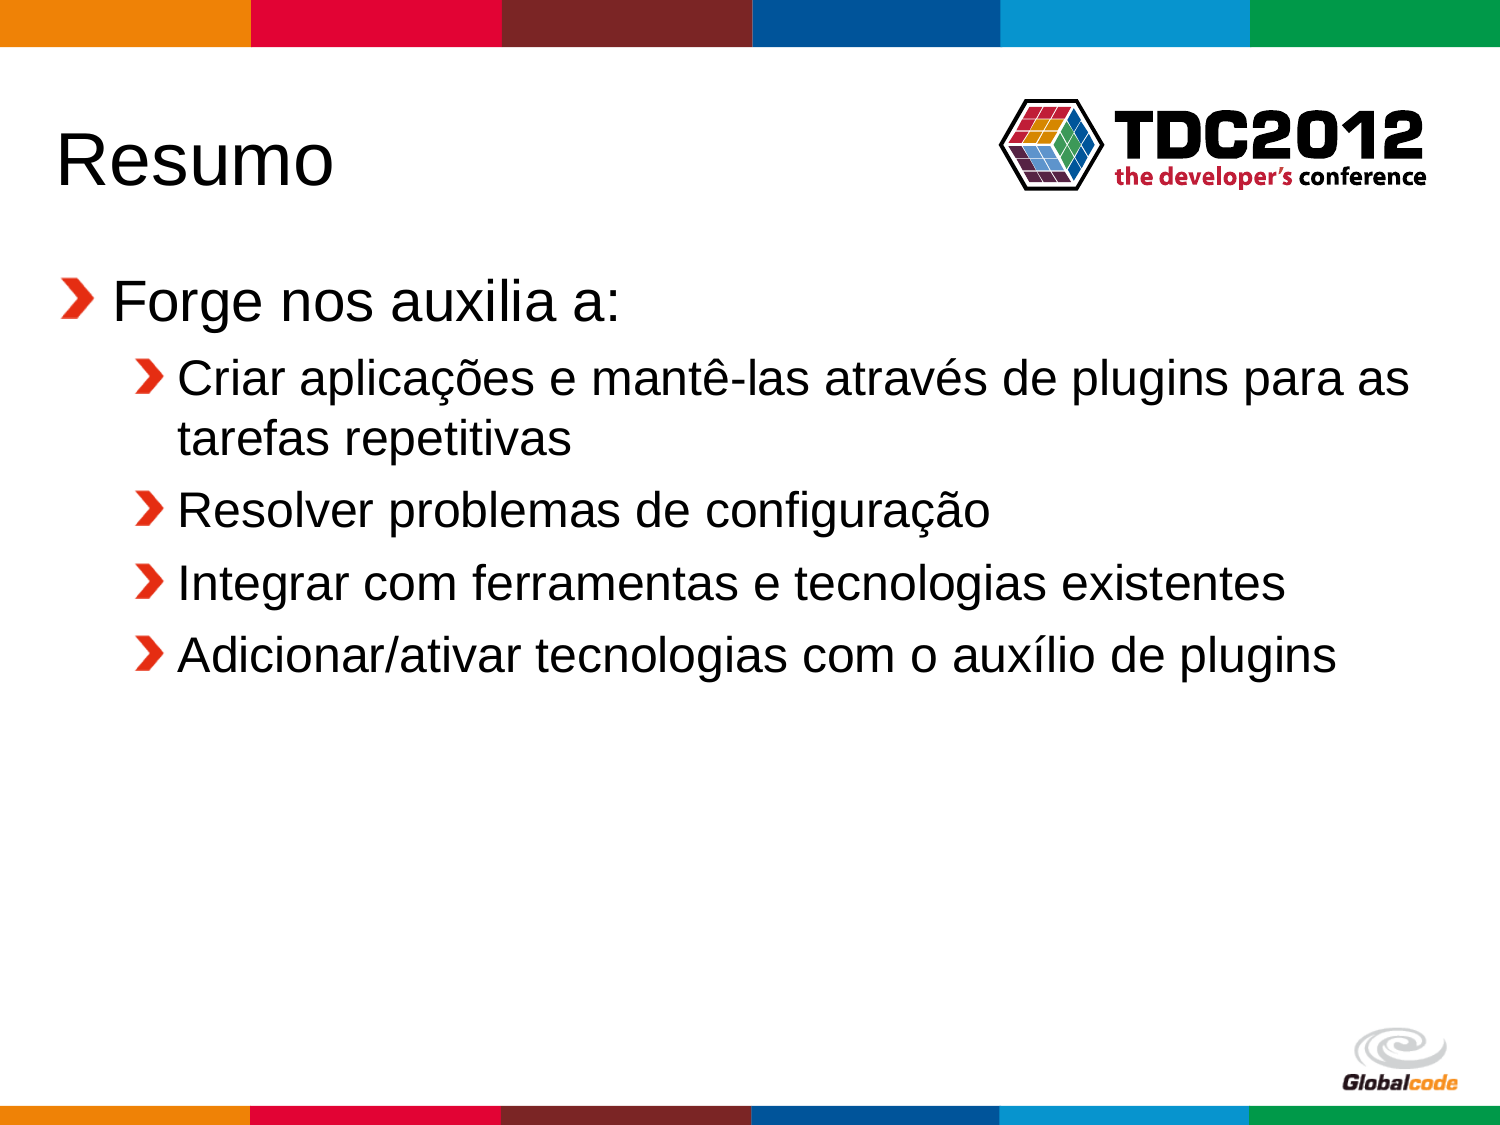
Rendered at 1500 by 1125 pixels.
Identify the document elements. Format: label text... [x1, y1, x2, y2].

picture [1340, 999, 1459, 1105]
title Resumo [41, 57, 975, 254]
list Forge nos auxilia a: Criar aplicações e mantê-las através de plugins para as tarefas repetitivas Resolver problemas de configuração Integrar com ferramentas e tecnologias existentes Adicionar/ativar tecnologias com o auxílio de plugins [41, 255, 1459, 998]
